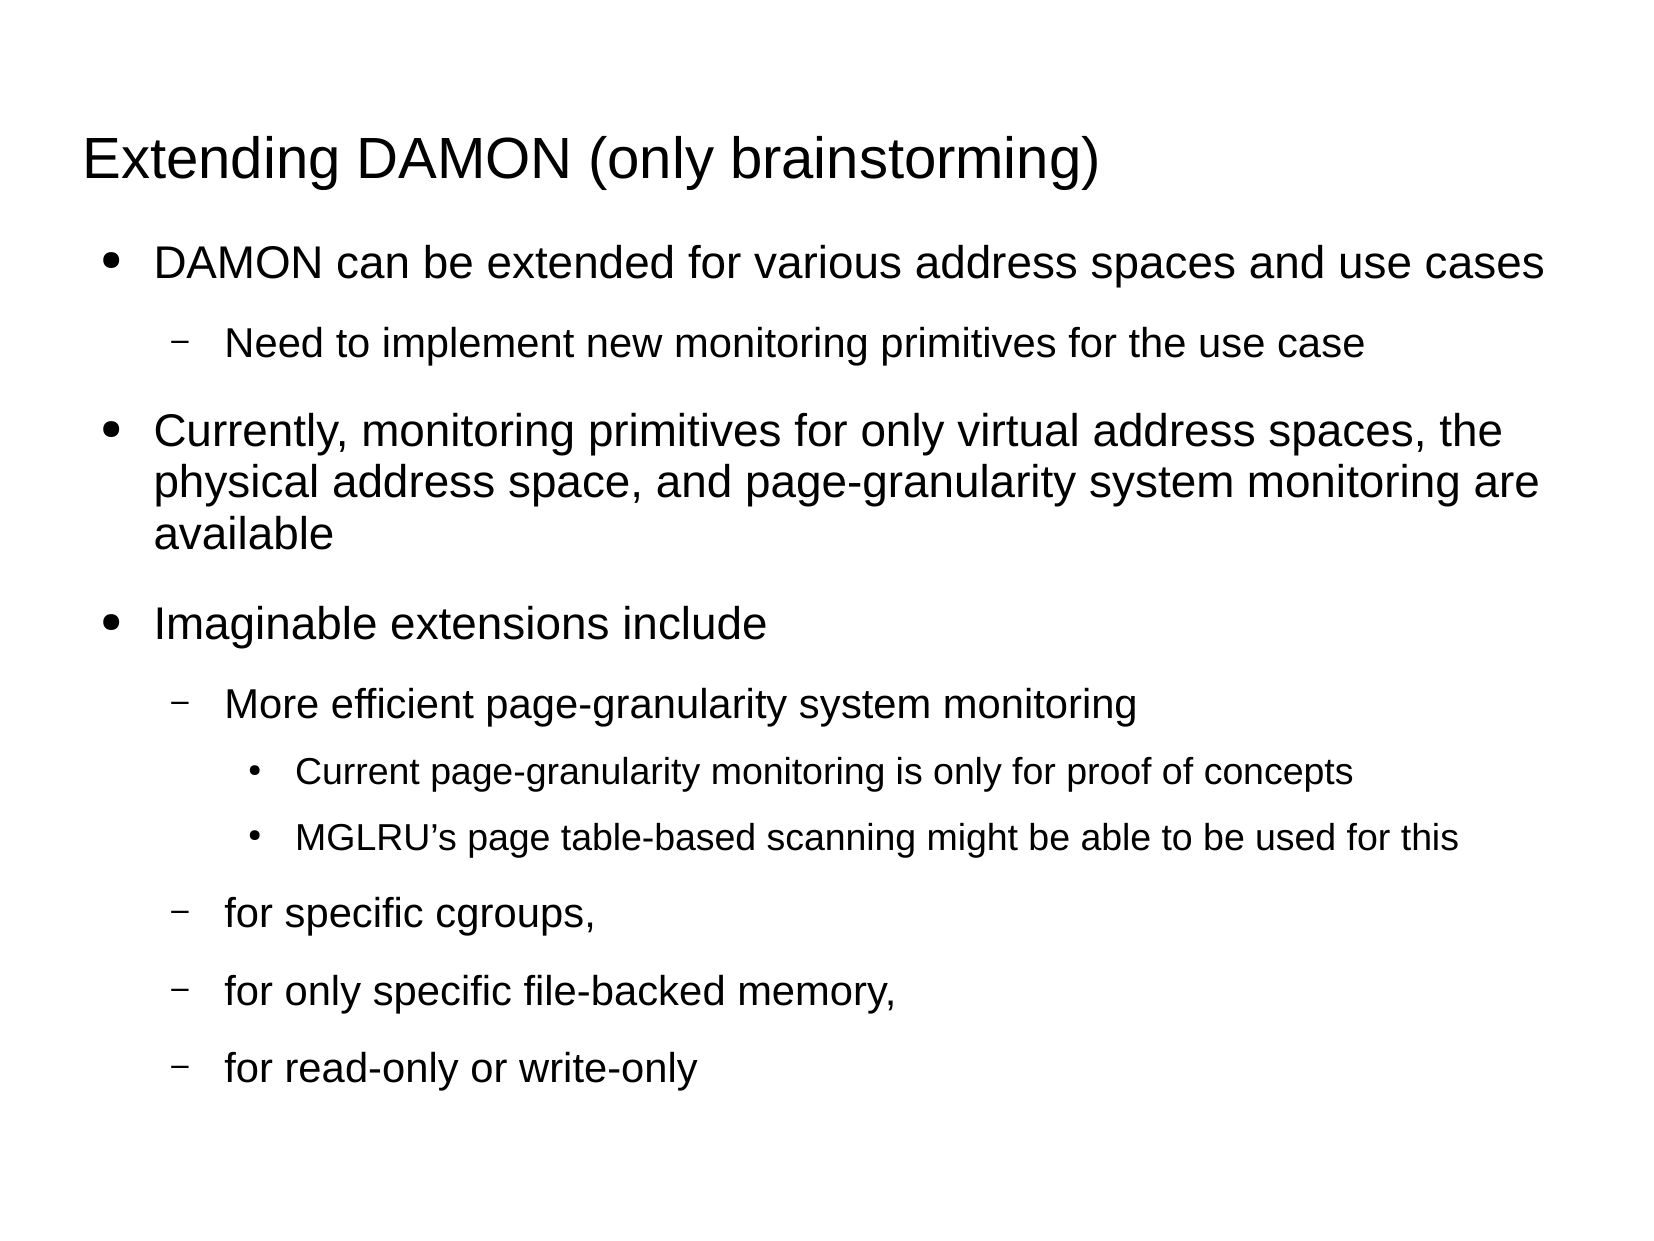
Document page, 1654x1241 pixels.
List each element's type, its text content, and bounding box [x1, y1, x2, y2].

list DAMON can be extended for various address spaces and use cases Need to implement new monitoring primitives for the use case Currently, monitoring primitives for only virtual address spaces, the physical address space, and page-granularity system monitoring are available Imaginable extensions include More efficient page-granularity system monitoring Current page-granularity monitoring is only for proof of concepts MGLRU’s page table-based scanning might be able to be used for this for specific cgroups, for only specific file-backed memory, for read-only or write-only [82, 236, 1571, 1111]
title Extending DAMON (only brainstorming) [82, 108, 1571, 210]
